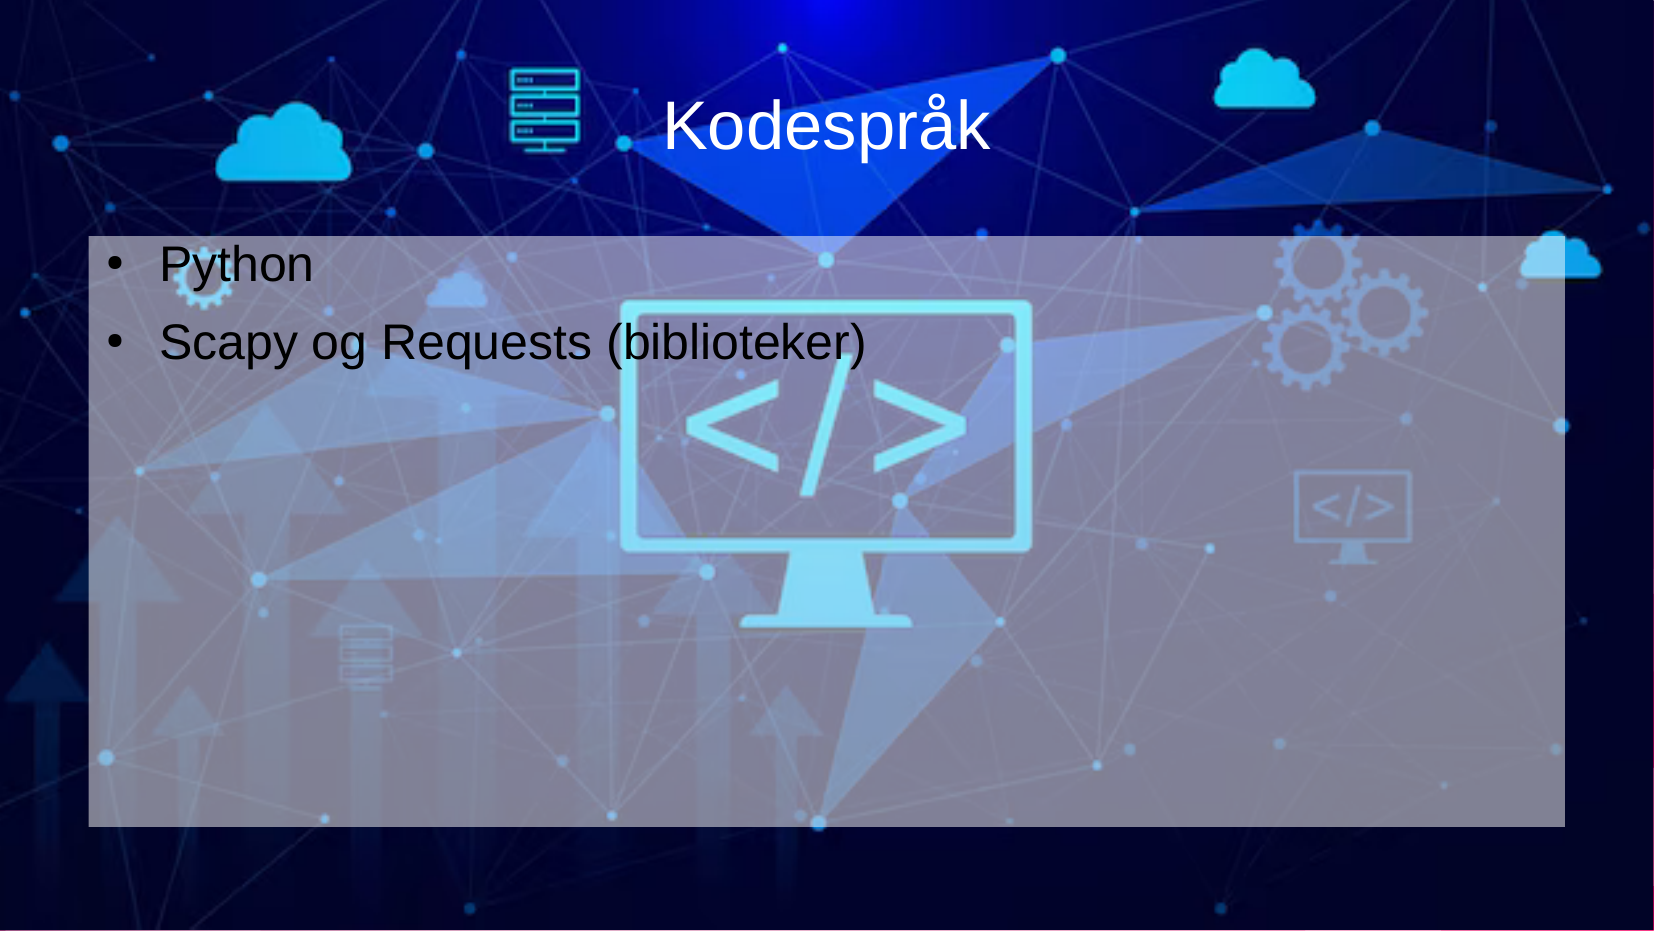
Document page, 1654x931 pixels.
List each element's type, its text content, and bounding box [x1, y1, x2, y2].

title Kodespråk [88, 44, 1565, 207]
picture [0, 0, 1654, 930]
list Python Scapy og Requests (biblioteker) [88, 236, 1565, 827]
